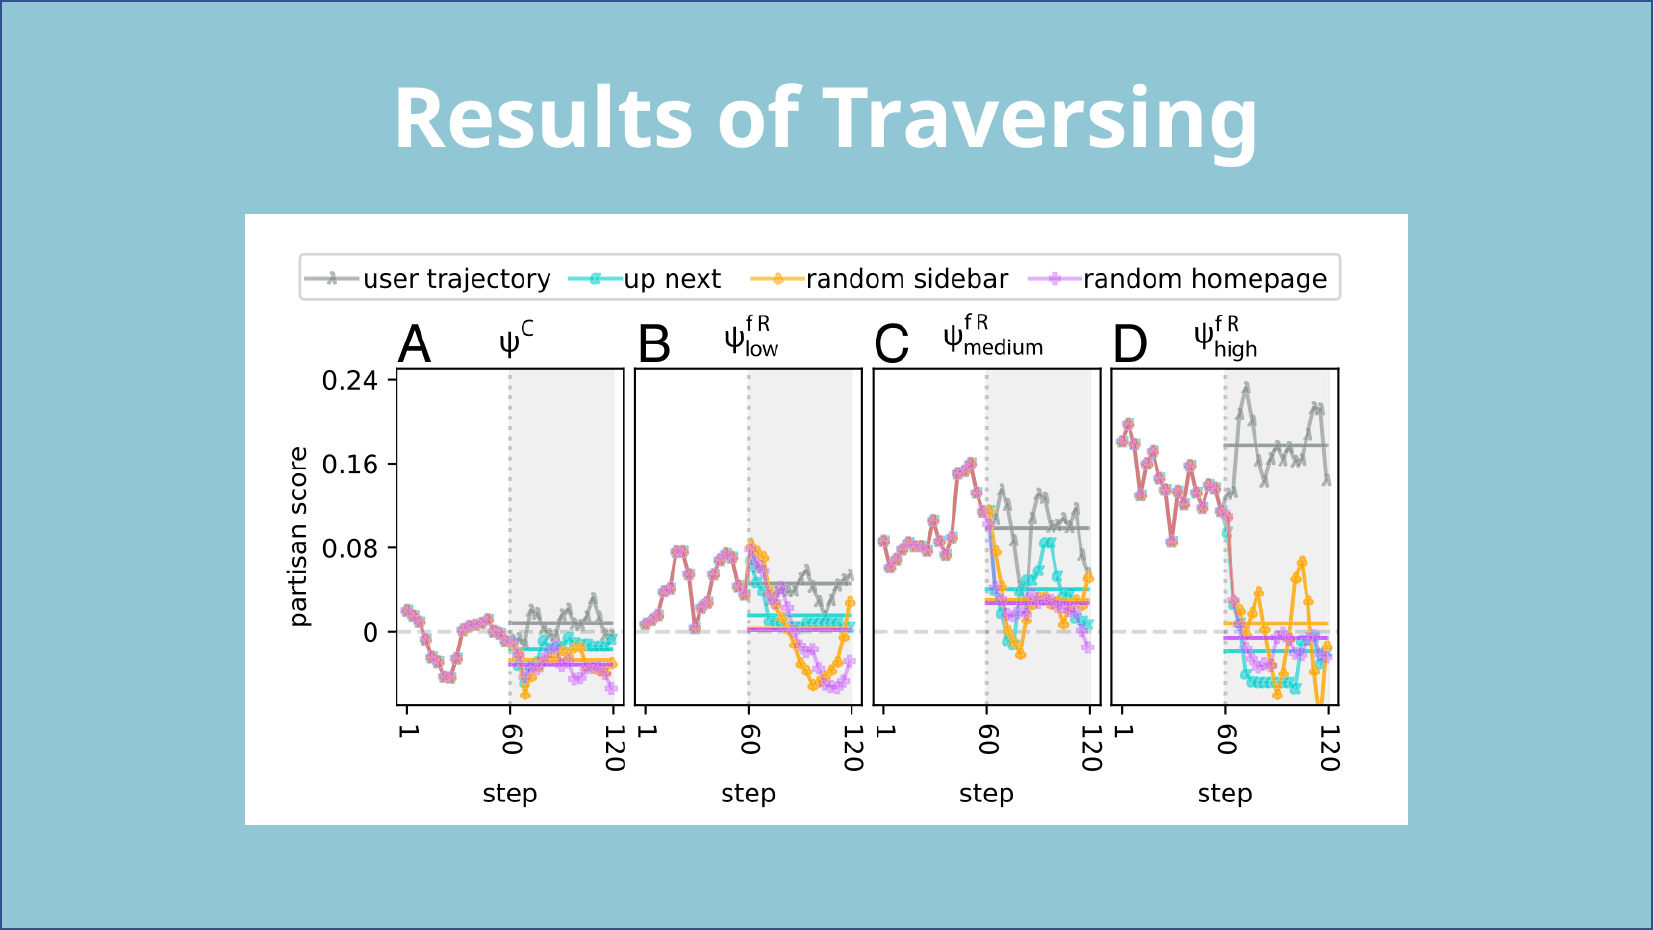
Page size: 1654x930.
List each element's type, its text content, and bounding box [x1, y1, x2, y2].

title Results of Traversing [82, 37, 1571, 193]
picture [245, 214, 1408, 826]
